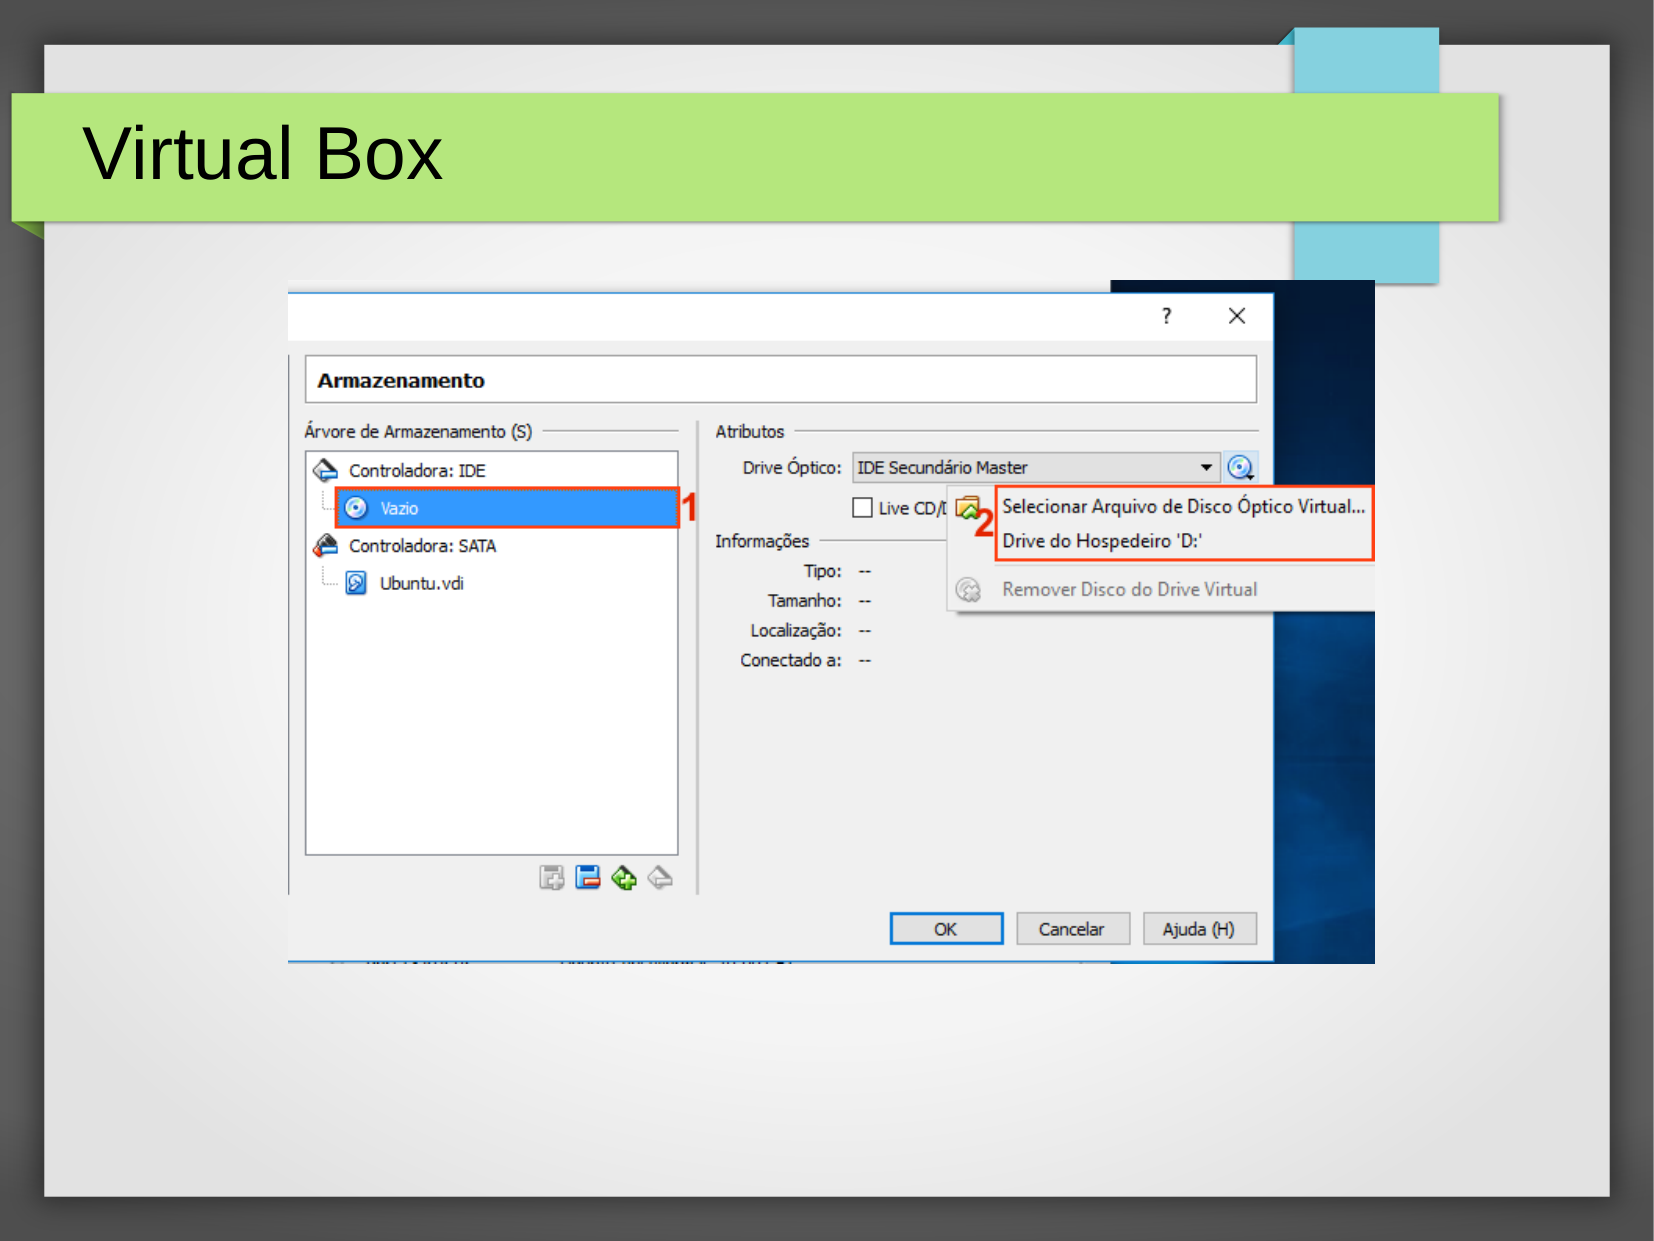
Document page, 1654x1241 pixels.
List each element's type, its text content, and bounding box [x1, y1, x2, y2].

picture [0, 0, 1654, 1241]
title Virtual Box [82, 94, 1264, 213]
